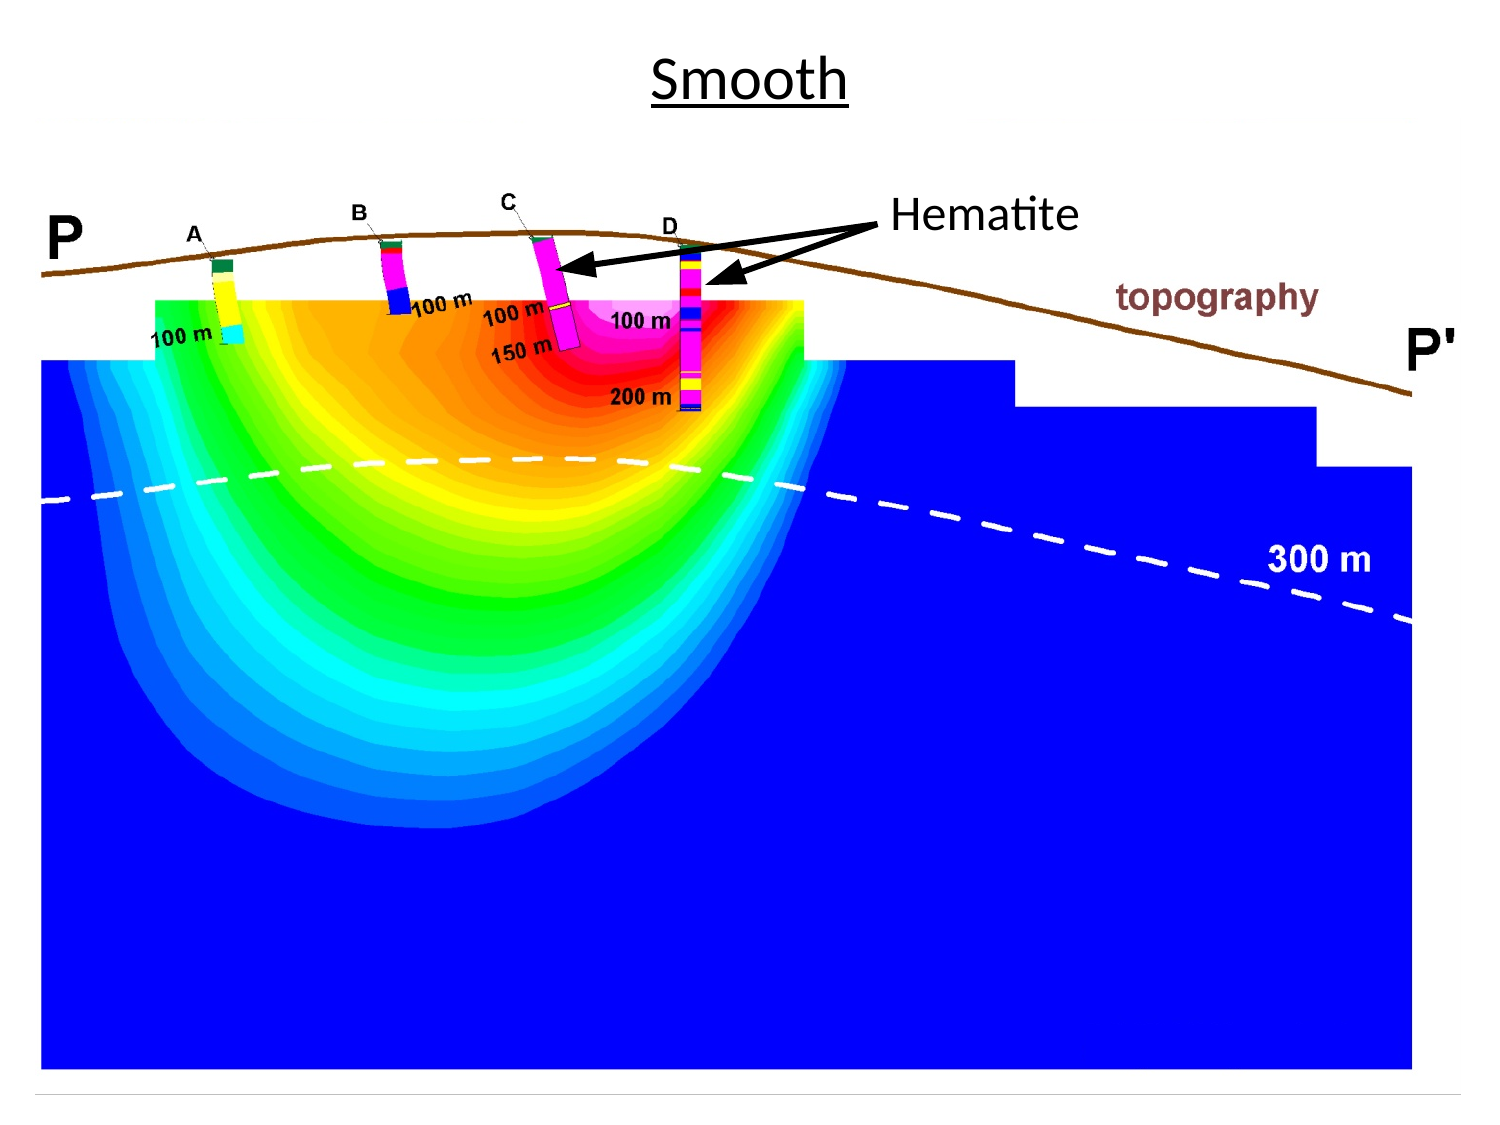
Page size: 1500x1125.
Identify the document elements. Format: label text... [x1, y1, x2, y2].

text_box Hematite [875, 172, 1137, 248]
title Smooth [75, 29, 1426, 115]
picture [35, 115, 1461, 1095]
